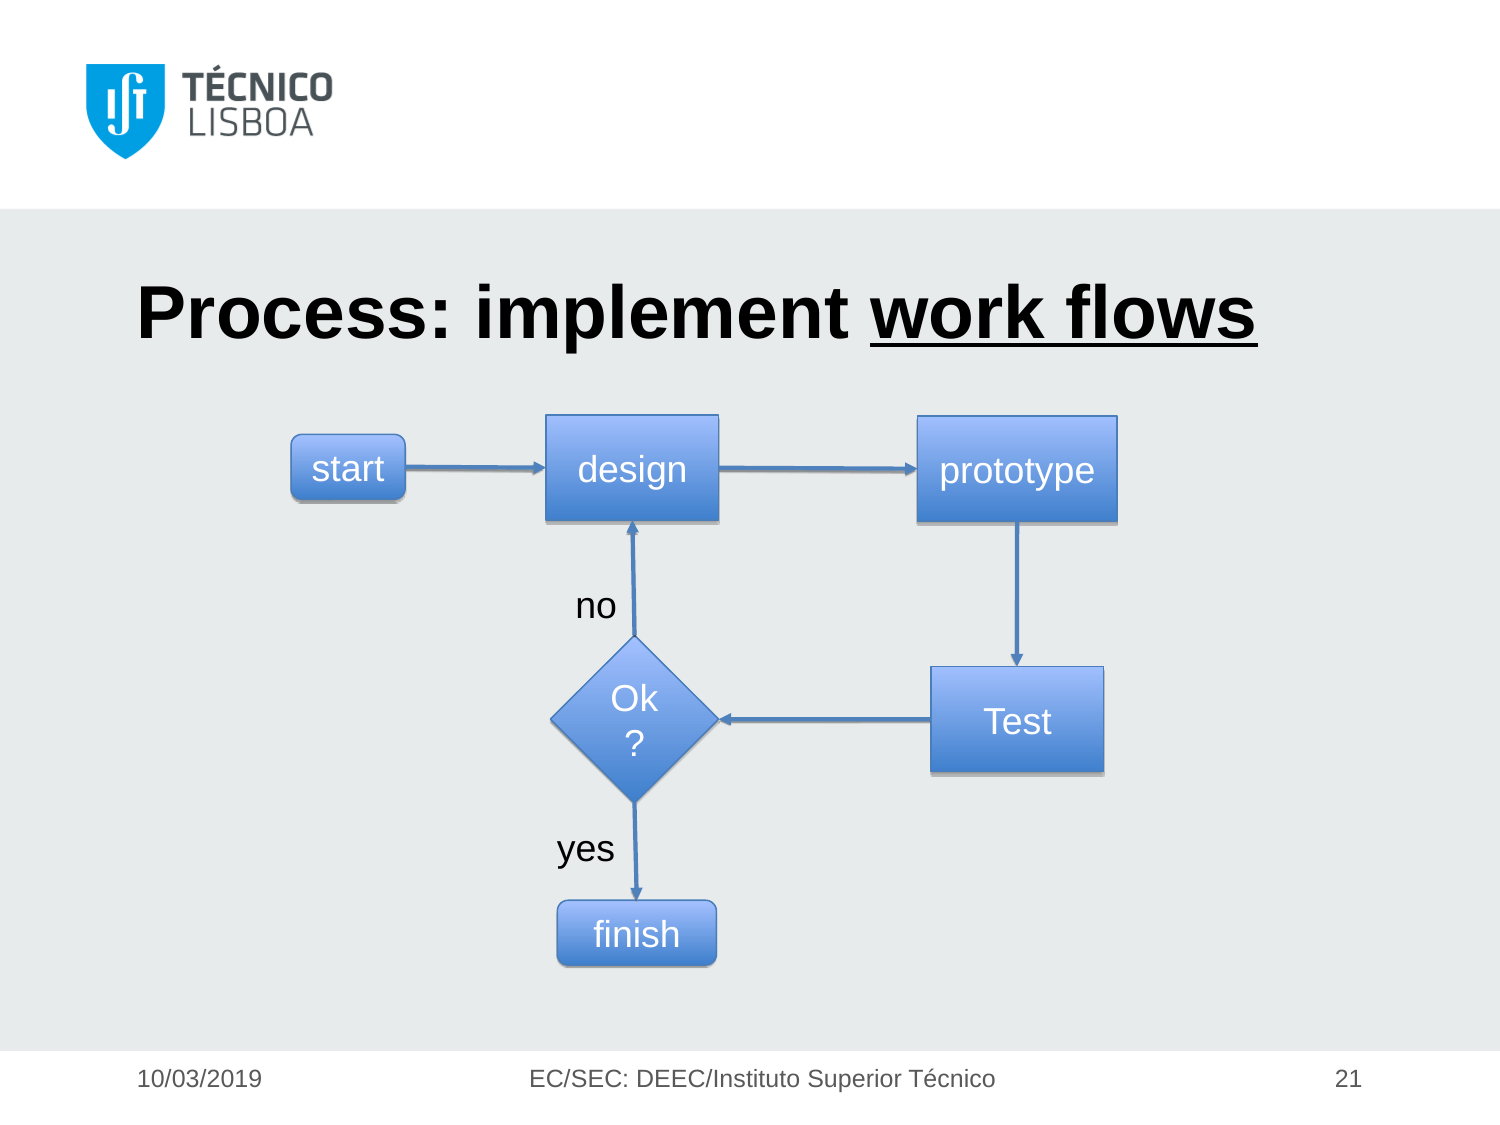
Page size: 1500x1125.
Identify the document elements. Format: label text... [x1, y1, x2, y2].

text_box yes [542, 816, 630, 877]
text_box start [291, 434, 406, 500]
text_box no [560, 573, 632, 634]
slide_number <number> [1077, 1052, 1378, 1103]
text_box Test [931, 666, 1104, 772]
text_box Ok? [550, 637, 719, 803]
text_box finish [557, 900, 717, 966]
text_box design [546, 415, 719, 521]
picture [0, 0, 1500, 1125]
slide_number 10/03/2019 [121, 1052, 425, 1103]
text_box prototype [917, 416, 1117, 522]
footer EC/SEC: DEEC/Instituto Superior Técnico [512, 1052, 1021, 1103]
title Process: implement work flows [121, 237, 1378, 381]
